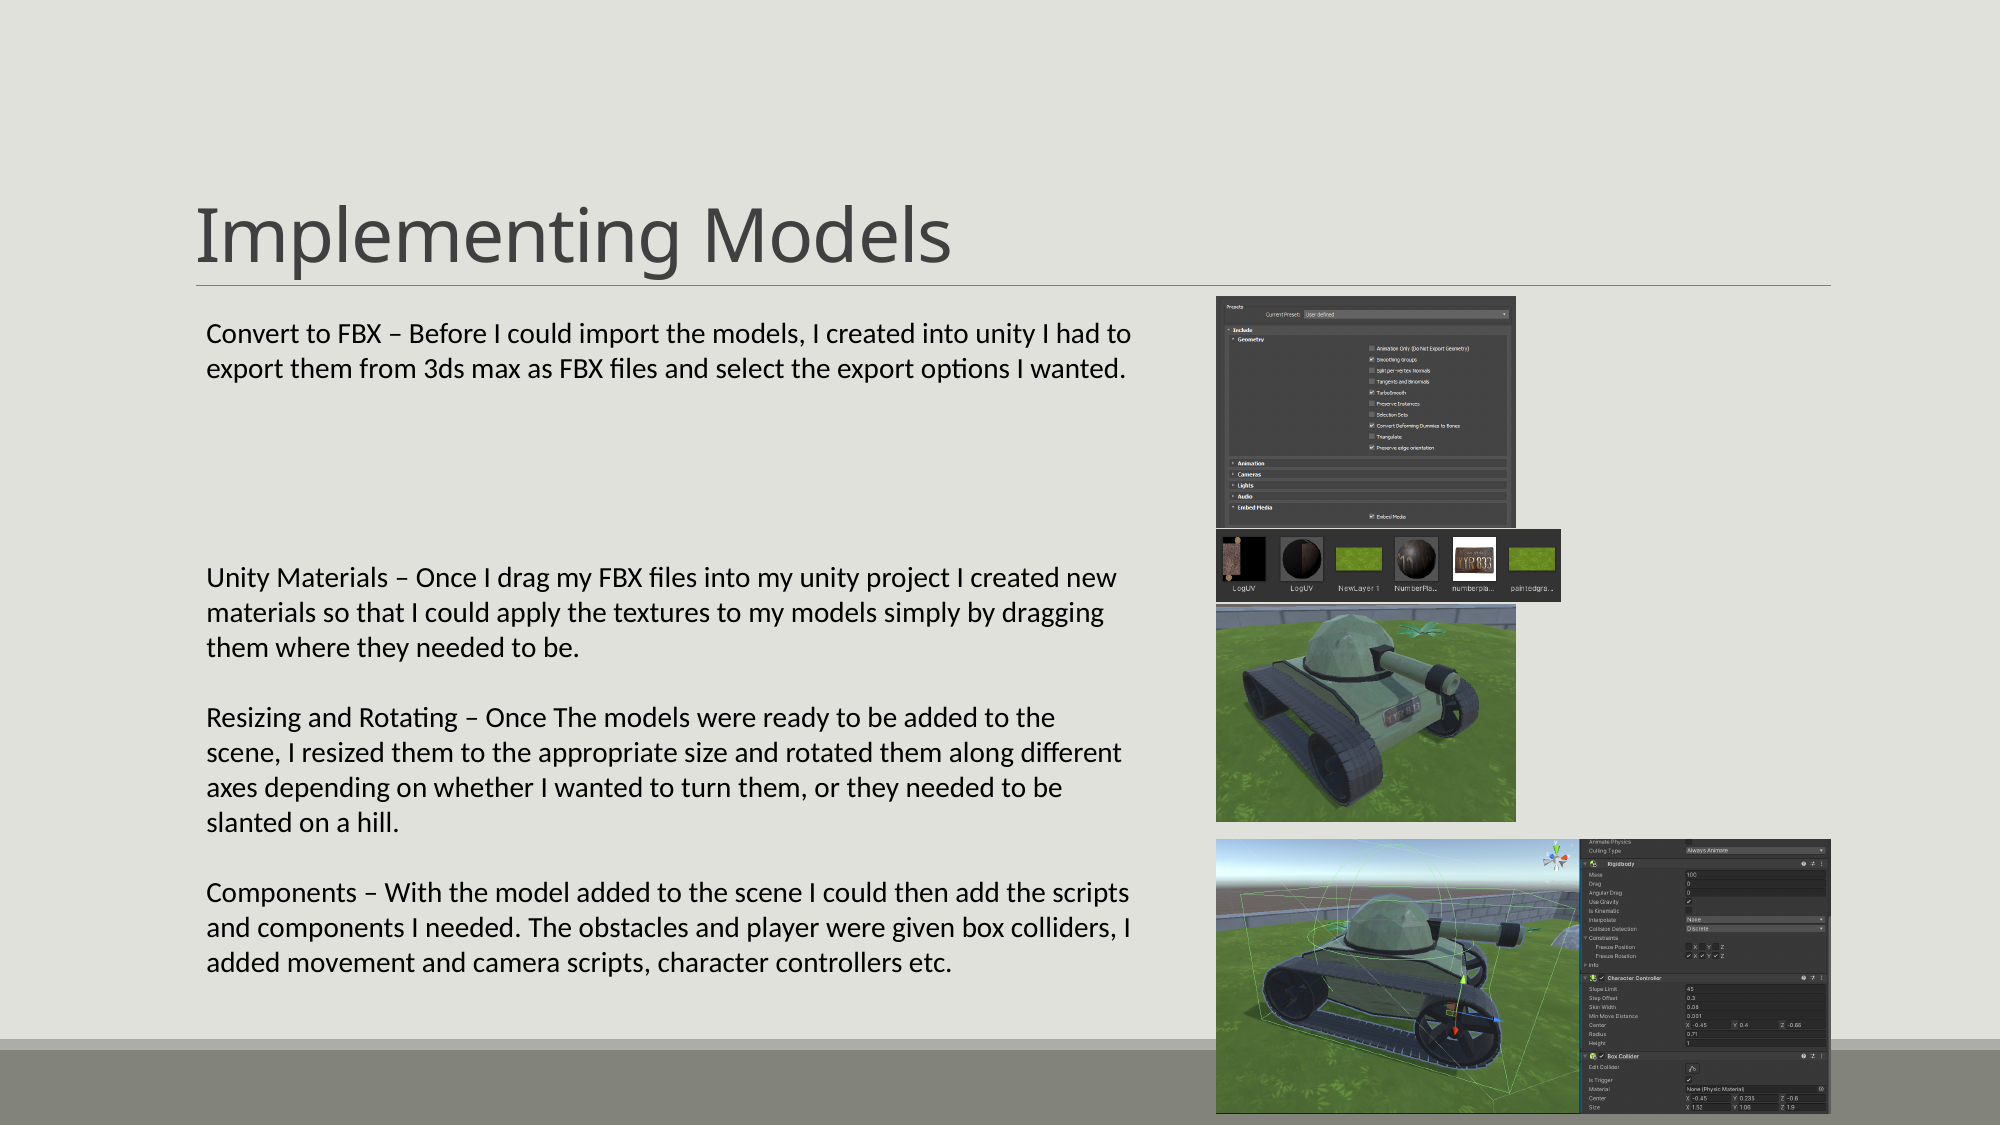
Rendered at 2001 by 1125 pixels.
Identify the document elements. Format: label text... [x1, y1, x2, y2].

text_box Convert to FBX – Before I could import the models, I created into unity I had to export them from 3ds max as FBX files and select the export options I wanted. Unity Materials – Once I drag my FBX files into my unity project I created new materials so that I could apply the textures to my models simply by dragging them where they needed to be. Resizing and Rotating – Once The models were ready to be added to the scene, I resized them to the appropriate size and rotated them along different axes depending on whether I wanted to turn them, or they needed to be slanted on a hill. Components – With the model added to the scene I could then add the scripts and components I needed. The obstacles and player were given box colliders, I added movement and camera scripts, character controllers etc. [191, 306, 1152, 989]
picture [1216, 840, 1831, 1114]
picture [1216, 604, 1516, 822]
picture [1216, 529, 1561, 602]
title Implementing Models [180, 47, 1831, 286]
picture [1216, 296, 1516, 528]
